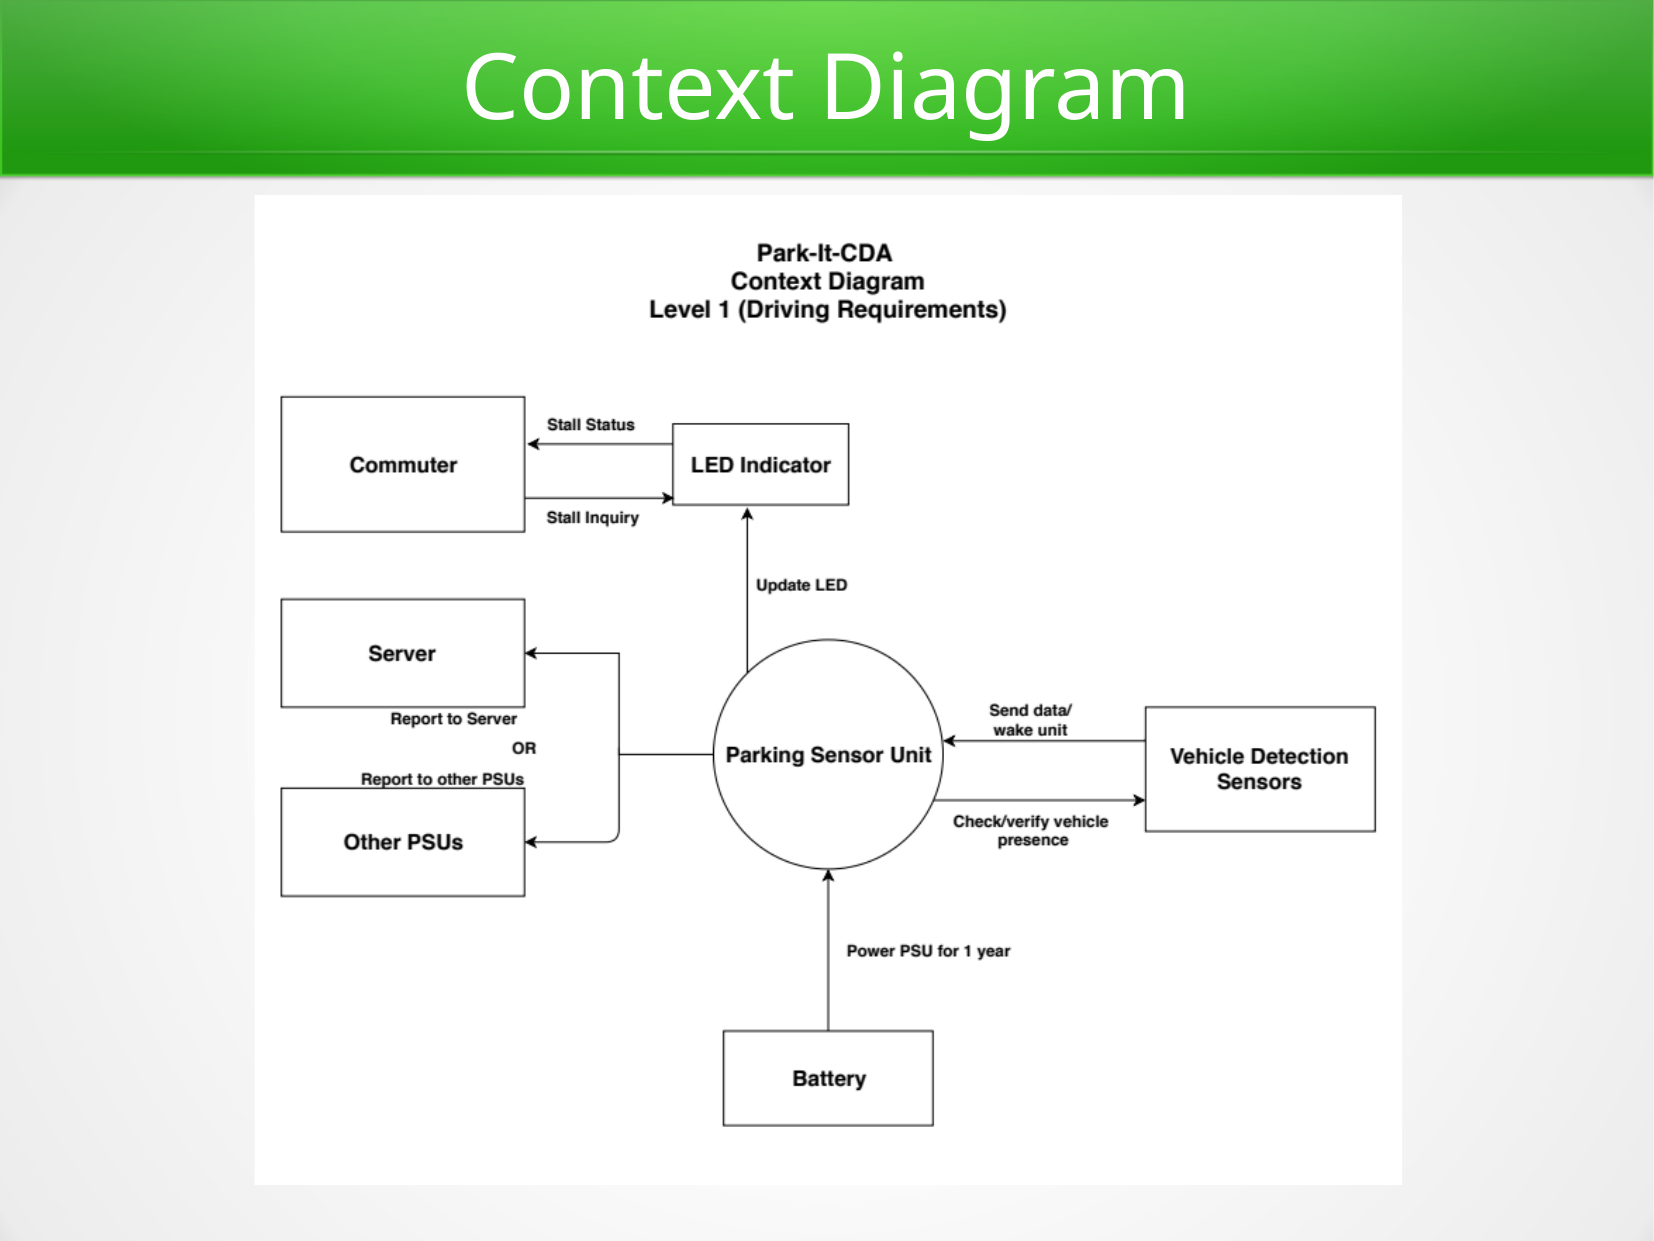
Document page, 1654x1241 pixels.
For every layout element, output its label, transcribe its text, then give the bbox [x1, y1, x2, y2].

picture [254, 195, 1403, 1185]
title Context Diagram [82, 11, 1571, 154]
